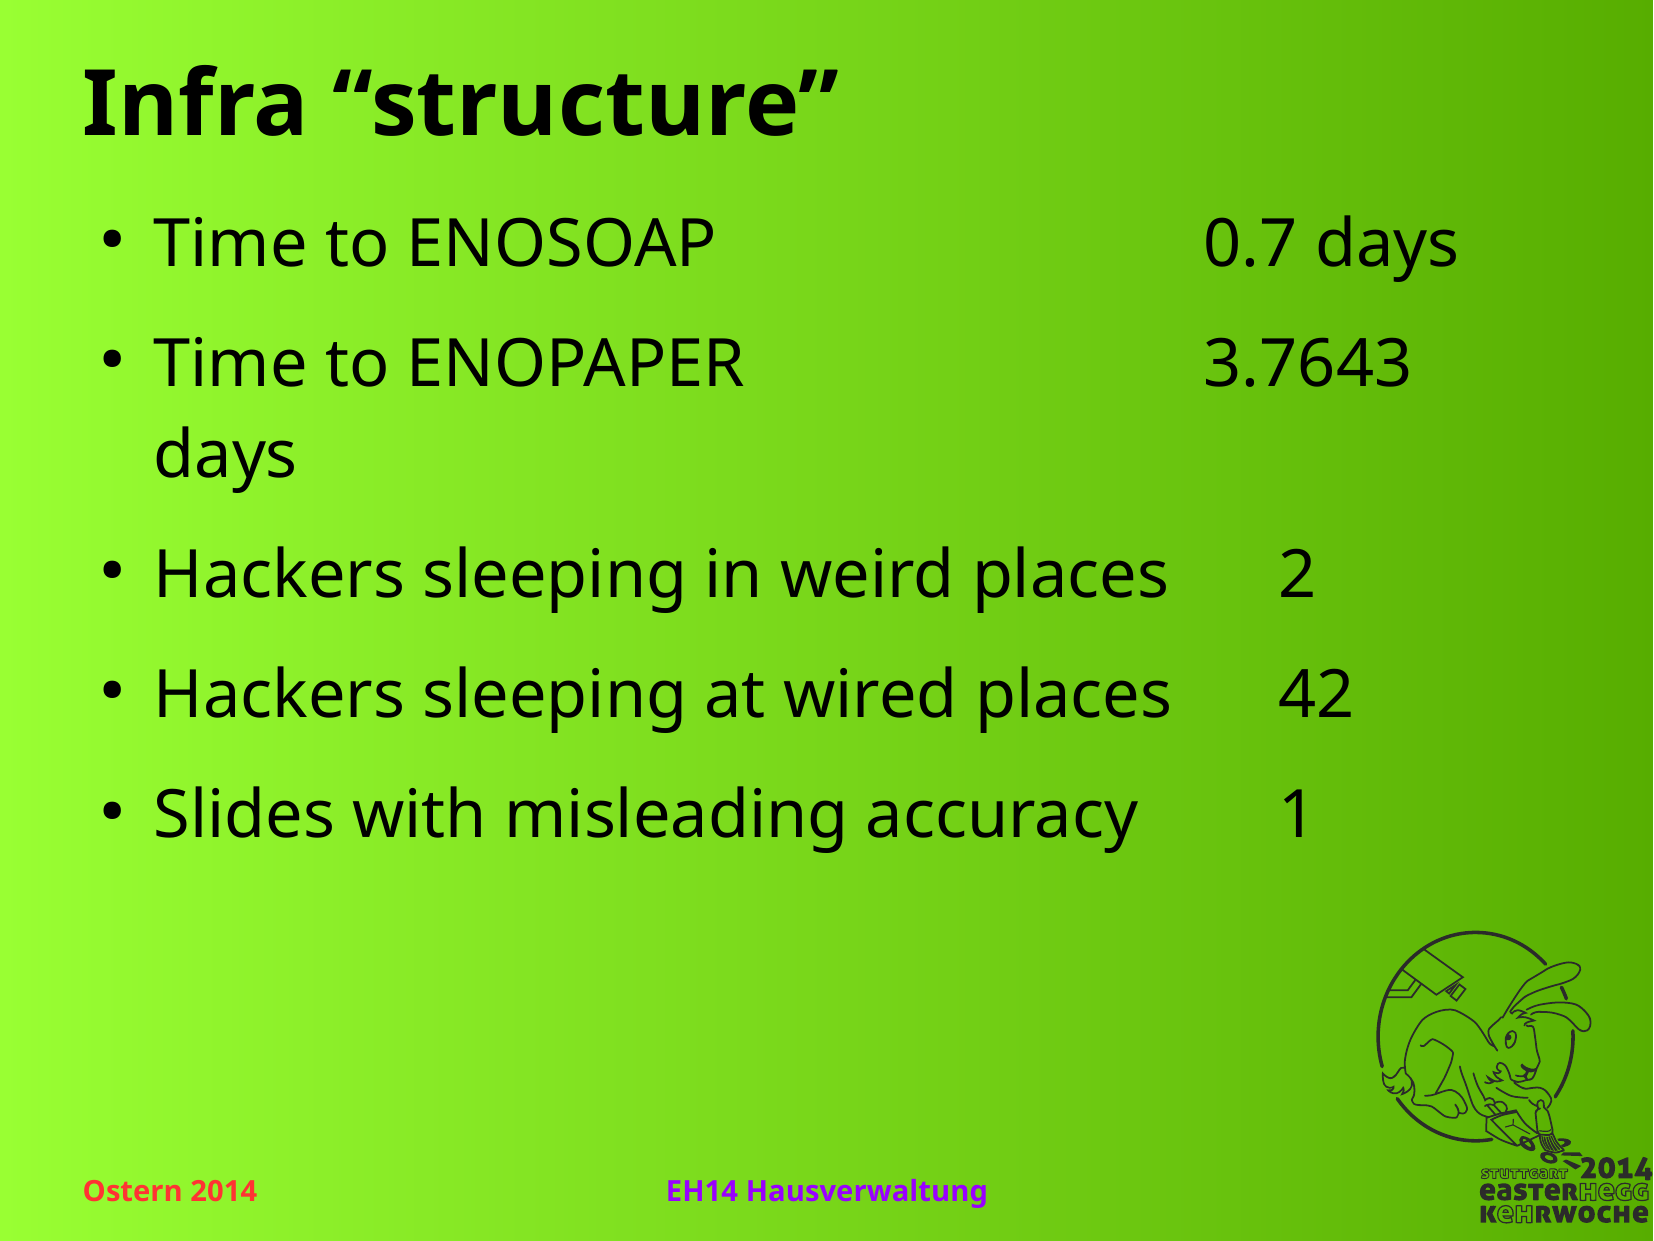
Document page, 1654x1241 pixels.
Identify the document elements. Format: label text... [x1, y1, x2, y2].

title Party Stats [77, 0, 81, 1240]
list Time to ENOSOAP 0.7 days Time to ENOPAPER 3.7643 days Hackers sleeping in weird places 2 Hackers sleeping at wired places 42 Slides with misleading accuracy 1 [82, 195, 1571, 1131]
title Infra “structure” [82, 49, 1571, 151]
